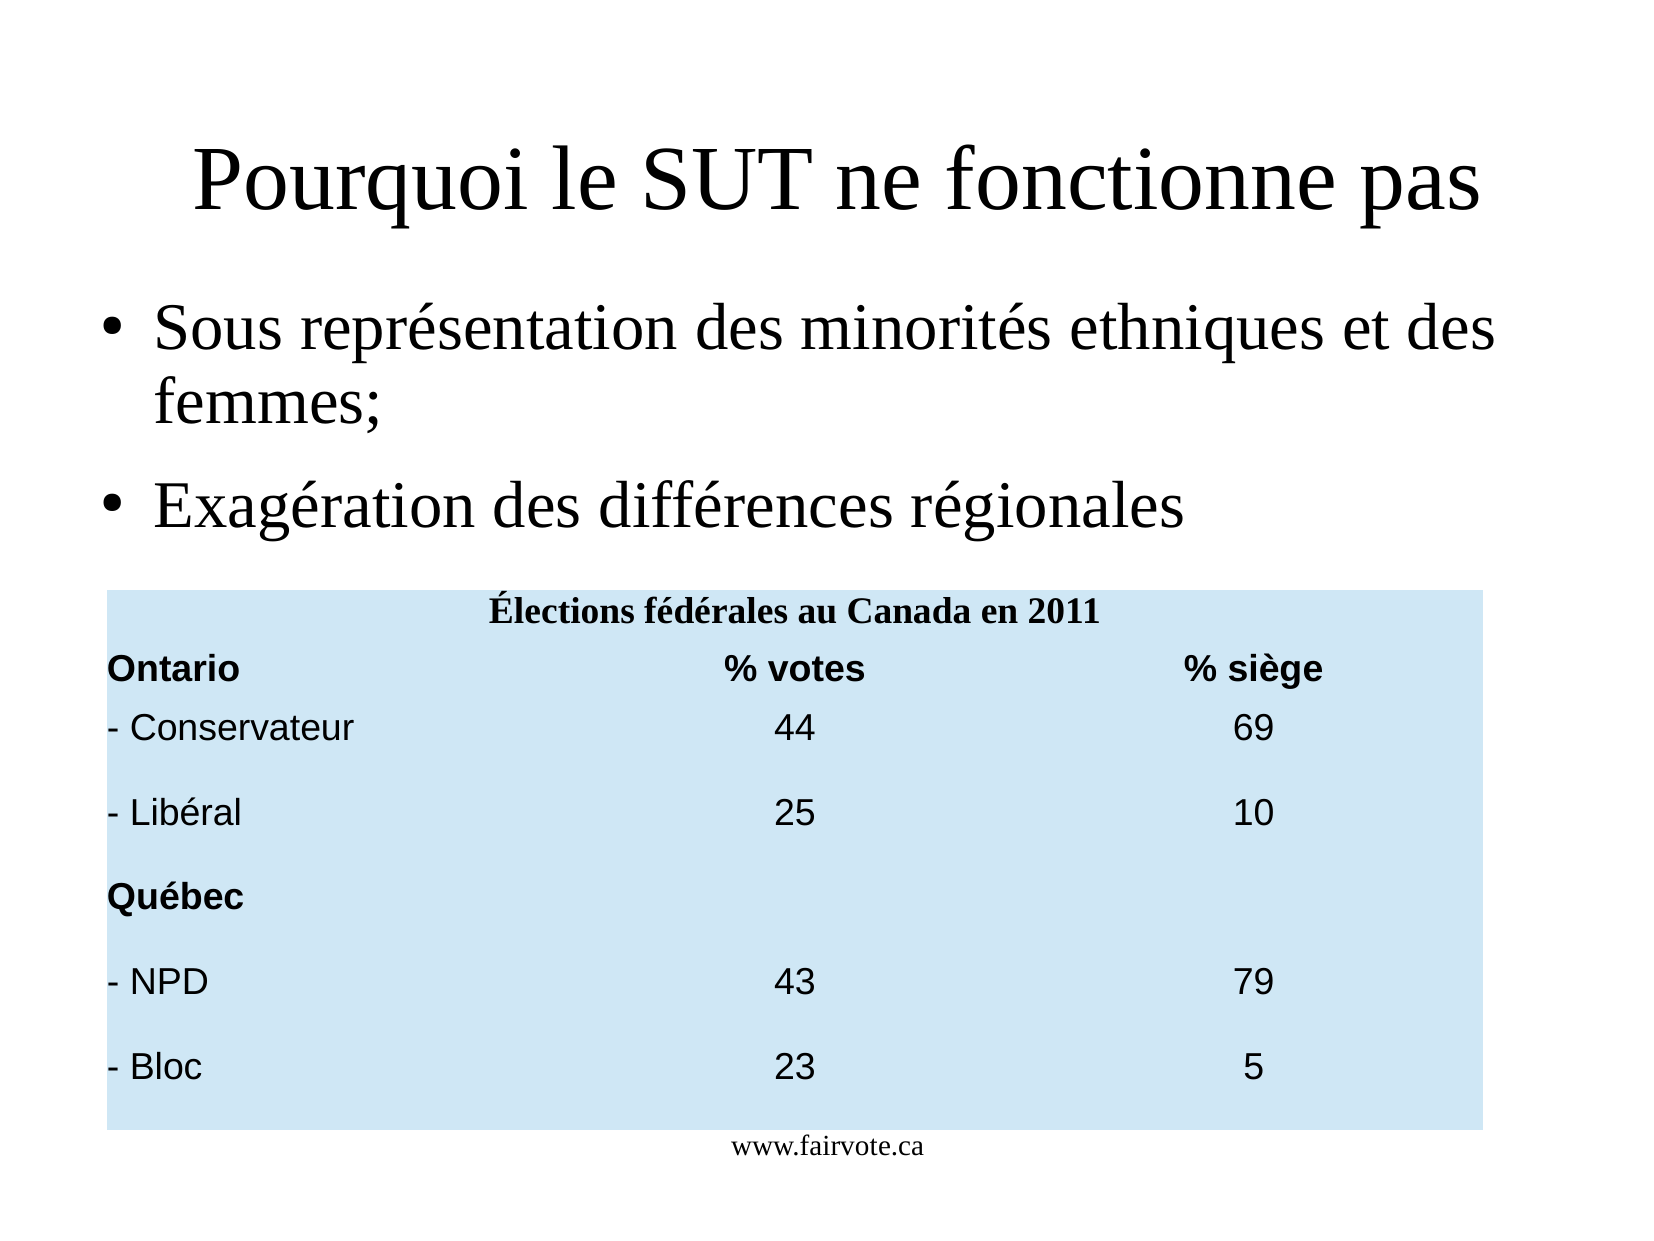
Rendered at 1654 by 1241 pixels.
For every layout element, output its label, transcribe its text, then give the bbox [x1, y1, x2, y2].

table_cell 79 [1024, 961, 1483, 1045]
table_cell 43 [566, 961, 1024, 1045]
list Sous représentation des minorités ethniques et des femmes; Exagération des différences régionales [82, 290, 1538, 1109]
table_cell - Conservateur [107, 706, 566, 791]
table_cell % votes [566, 647, 1024, 706]
table_cell % siège [1024, 647, 1483, 706]
table_cell Ontario [107, 647, 566, 706]
table_cell Québec [107, 876, 566, 961]
table_cell 69 [1024, 706, 1483, 791]
title Pourquoi le SUT ne fonctionne pas [94, 82, 1583, 275]
table_cell 5 [1024, 1045, 1483, 1130]
table_cell - NPD [107, 961, 566, 1045]
table_cell [1024, 876, 1483, 961]
table_cell - Libéral [107, 791, 566, 876]
table_cell - Bloc [107, 1045, 566, 1130]
table_cell 10 [1024, 791, 1483, 876]
table_cell [566, 876, 1024, 961]
table_header Élections fédérales au Canada en 2011 [107, 590, 1483, 647]
table_cell 44 [566, 706, 1024, 791]
table_cell 23 [566, 1045, 1024, 1130]
table_cell 25 [566, 791, 1024, 876]
